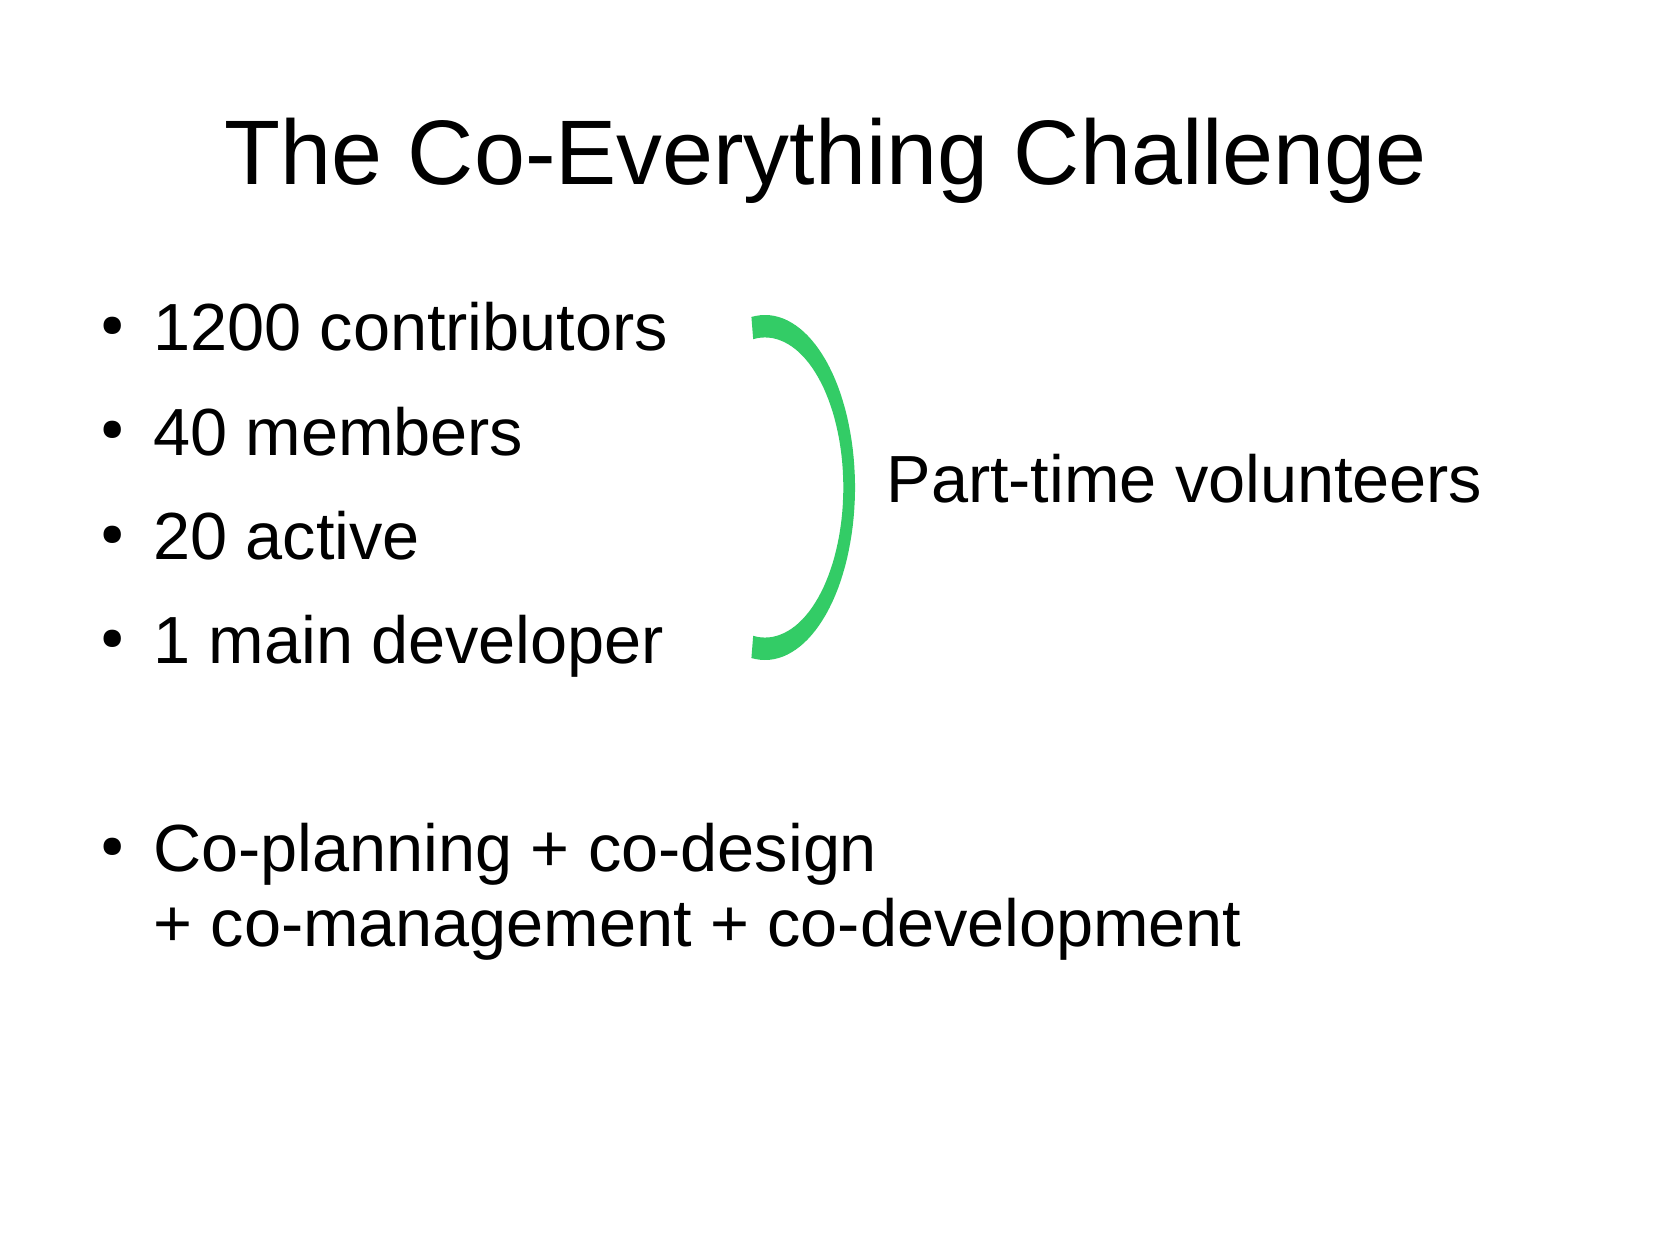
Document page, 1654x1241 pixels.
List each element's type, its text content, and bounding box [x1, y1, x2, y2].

text_box Part-time volunteers [851, 435, 1606, 541]
text_box [751, 315, 856, 661]
list 1200 contributors 40 members 20 active 1 main developer Co-planning + co-design + co-management + co-development [82, 290, 1571, 1109]
title The Co-Everything Challenge [82, 49, 1571, 257]
text_box Part-time volunteers [836, 435, 843, 541]
